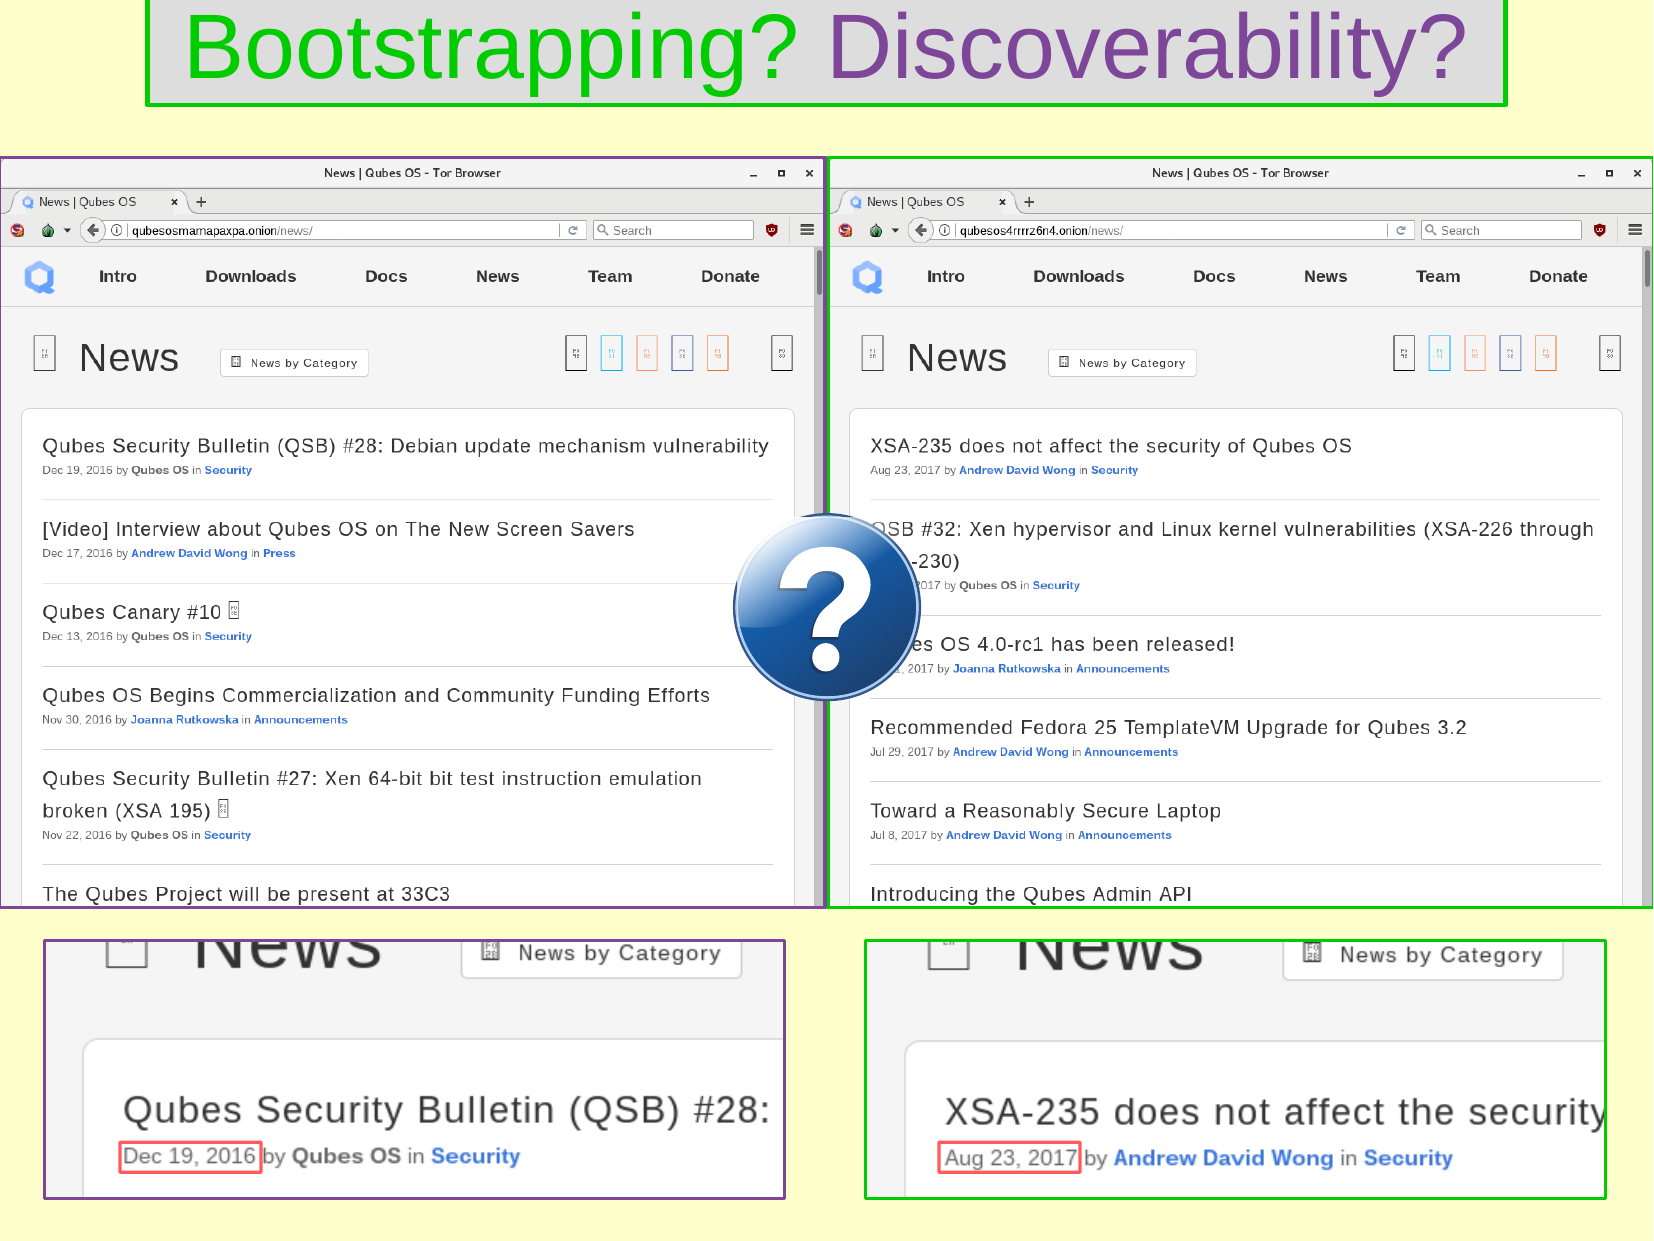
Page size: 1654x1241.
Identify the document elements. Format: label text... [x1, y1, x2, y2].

picture [1, 158, 1652, 906]
picture [867, 941, 1604, 1197]
title Bootstrapping? Discoverability? [73, 0, 1580, 132]
picture [45, 942, 783, 1198]
